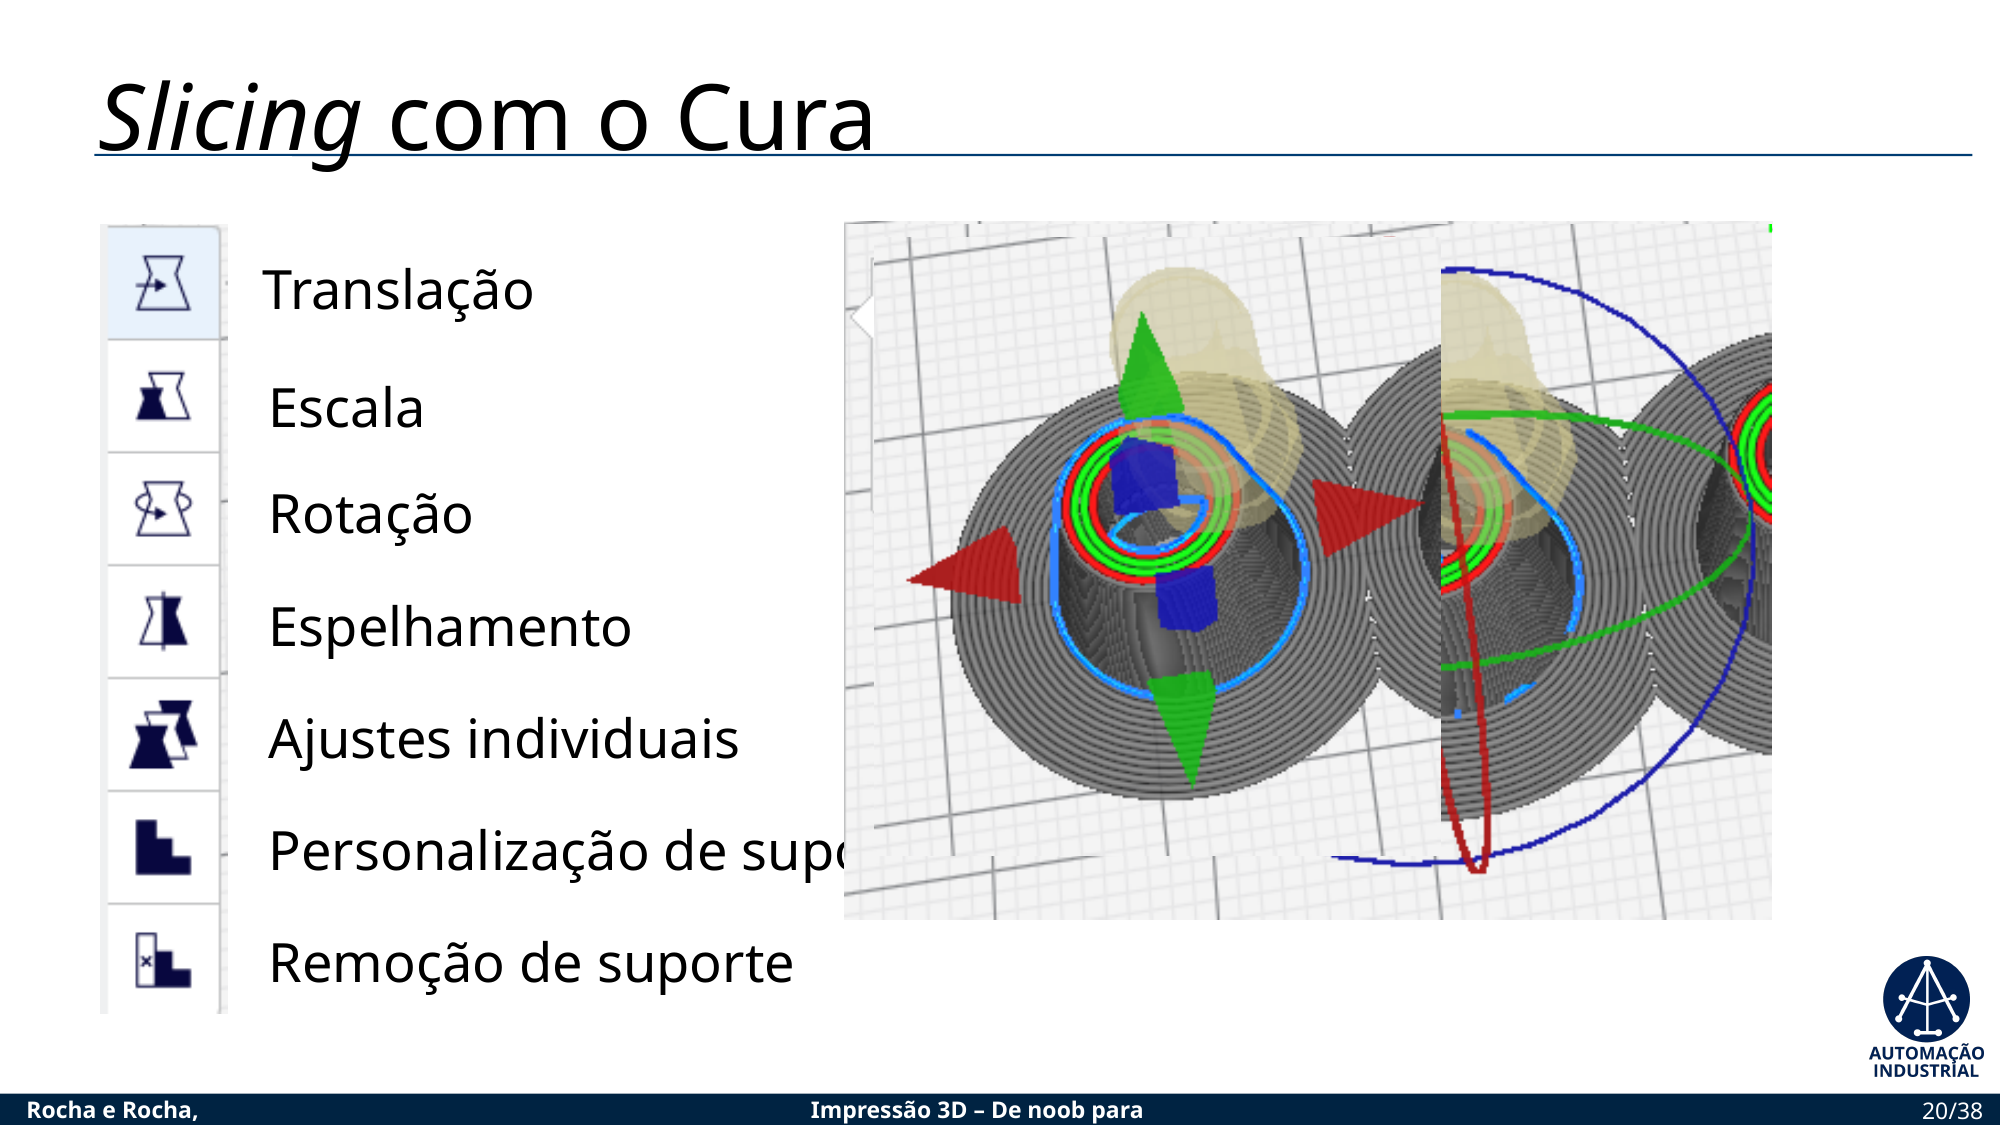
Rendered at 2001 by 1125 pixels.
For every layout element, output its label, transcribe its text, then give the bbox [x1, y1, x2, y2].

text_box Personalização de suporte [253, 809, 844, 898]
picture [100, 224, 228, 1014]
text_box Remoção de suporte [253, 921, 987, 997]
picture [844, 221, 1773, 920]
text_box Ajustes individuais [253, 696, 774, 773]
text_box Espelhamento [253, 584, 656, 661]
text_box Translação [248, 248, 591, 325]
text_box Slicing com o Cura [84, 12, 1809, 230]
picture [1869, 956, 1984, 1077]
text_box Rotação [253, 472, 514, 548]
text_box Escala [253, 366, 514, 442]
